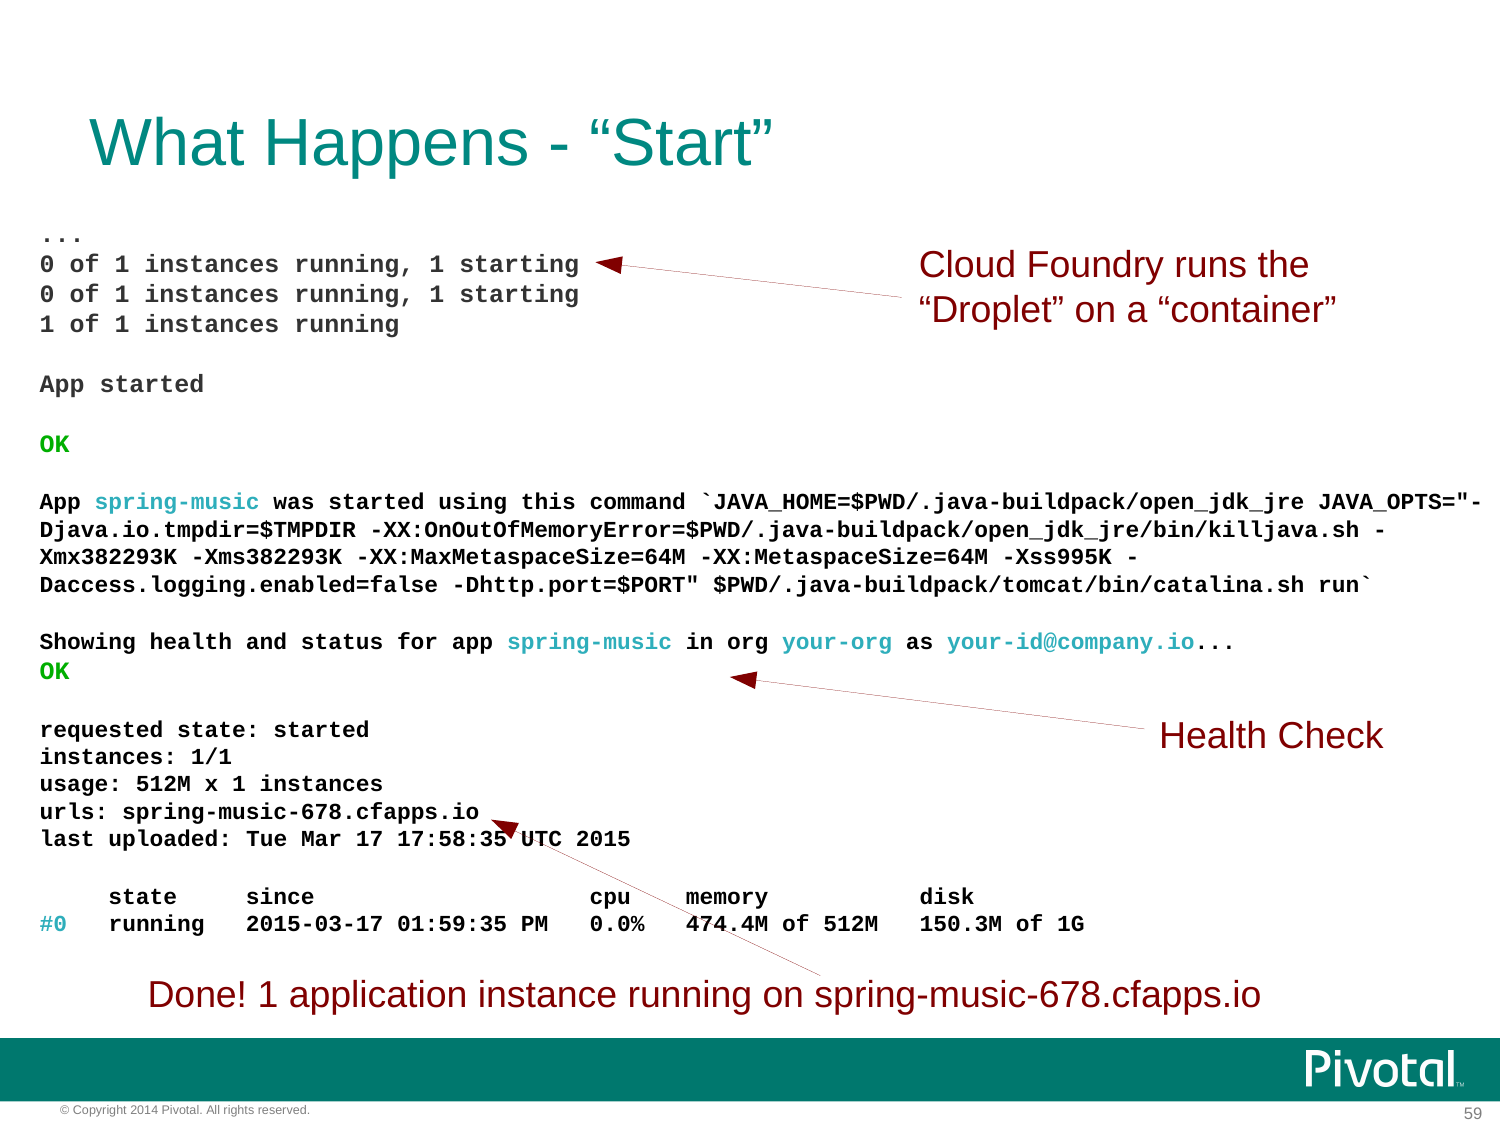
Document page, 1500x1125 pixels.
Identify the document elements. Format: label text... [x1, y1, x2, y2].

picture [1306, 1050, 1464, 1087]
text_box ... 0 of 1 instances running, 1 starting 0 of 1 instances running, 1 starting 1 of 1 instances running App started OK App spring-music was started using this command `JAVA_HOME=$PWD/.java-buildpack/open_jdk_jre JAVA_OPTS="-Djava.io.tmpdir=$TMPDIR -XX:OnOutOfMemoryError=$PWD/.java-buildpack/open_jdk_jre/bin/killjava.sh -Xmx382293K -Xms382293K -XX:MaxMetaspaceSize=64M -XX:MetaspaceSize=64M -Xss995K -Daccess.logging.enabled=false -Dhttp.port=$PORT" $PWD/.java-buildpack/tomcat/bin/catalina.sh run` Showing health and status for app spring-music in org your-org as your-id@company.io... OK requested state: started instances: 1/1 usage: 512M x 1 instances urls: spring-music-678.cfapps.io last uploaded: Tue Mar 17 17:58:35 UTC 2015 state since cpu memory disk #0 running 2015-03-17 01:59:35 PM 0.0% 474.4M of 512M 150.3M of 1G [24, 210, 1500, 1029]
text_box Health Check [1144, 703, 1423, 764]
text_box Done! 1 application instance running on spring-music-678.cfapps.io [132, 962, 1280, 1023]
title What Happens - “Start” [75, 45, 1426, 210]
text_box Cloud Foundry runs the “Droplet” on a “container” [903, 232, 1362, 348]
